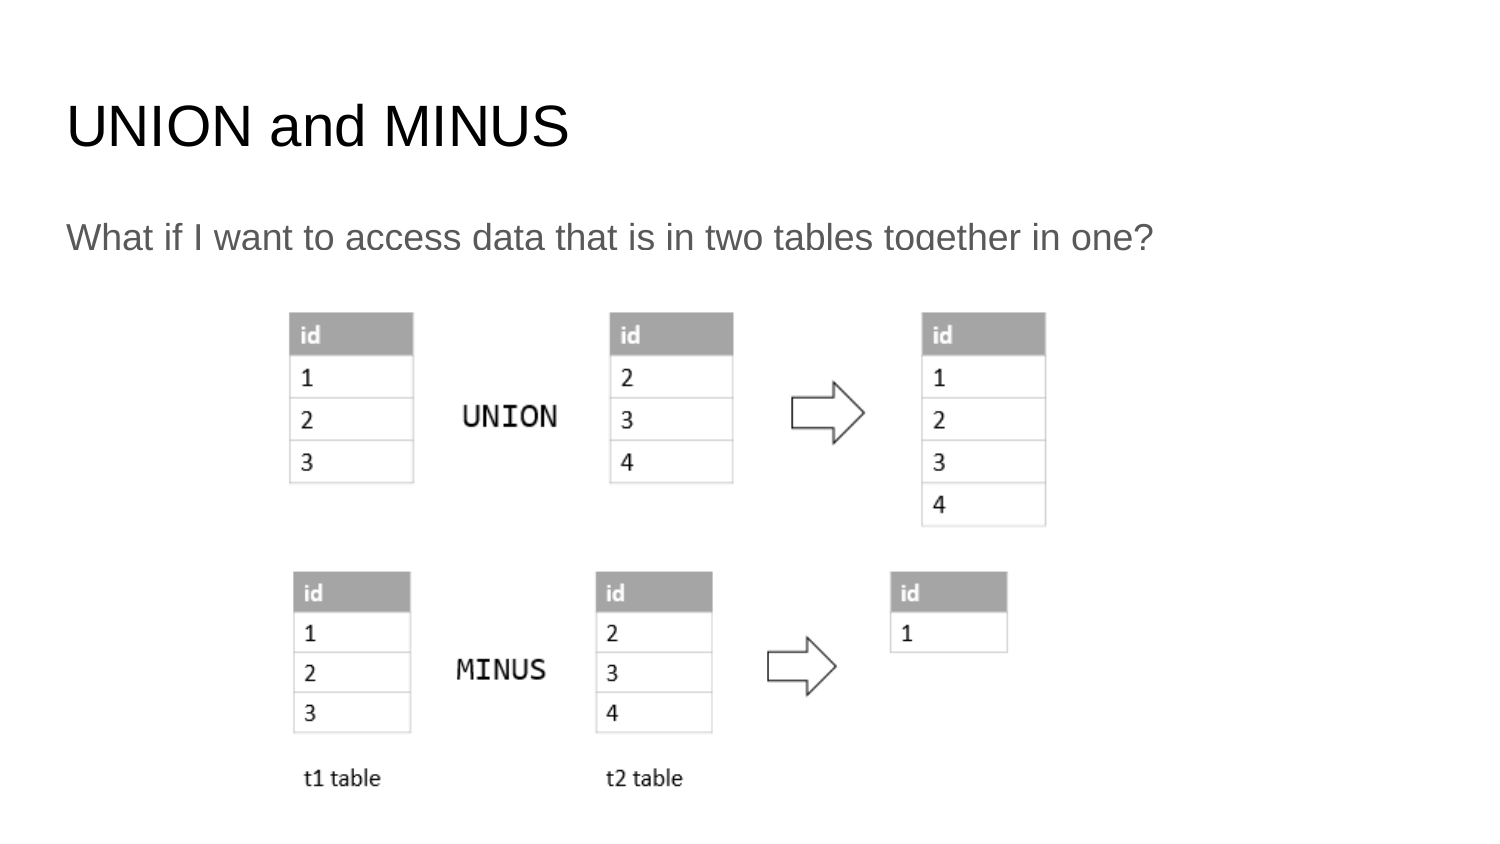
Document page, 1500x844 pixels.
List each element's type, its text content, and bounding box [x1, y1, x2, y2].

title UNION and MINUS [51, 72, 1449, 167]
list What if I want to access data that is in two tables together in one? [51, 191, 1449, 752]
picture [230, 250, 1119, 844]
